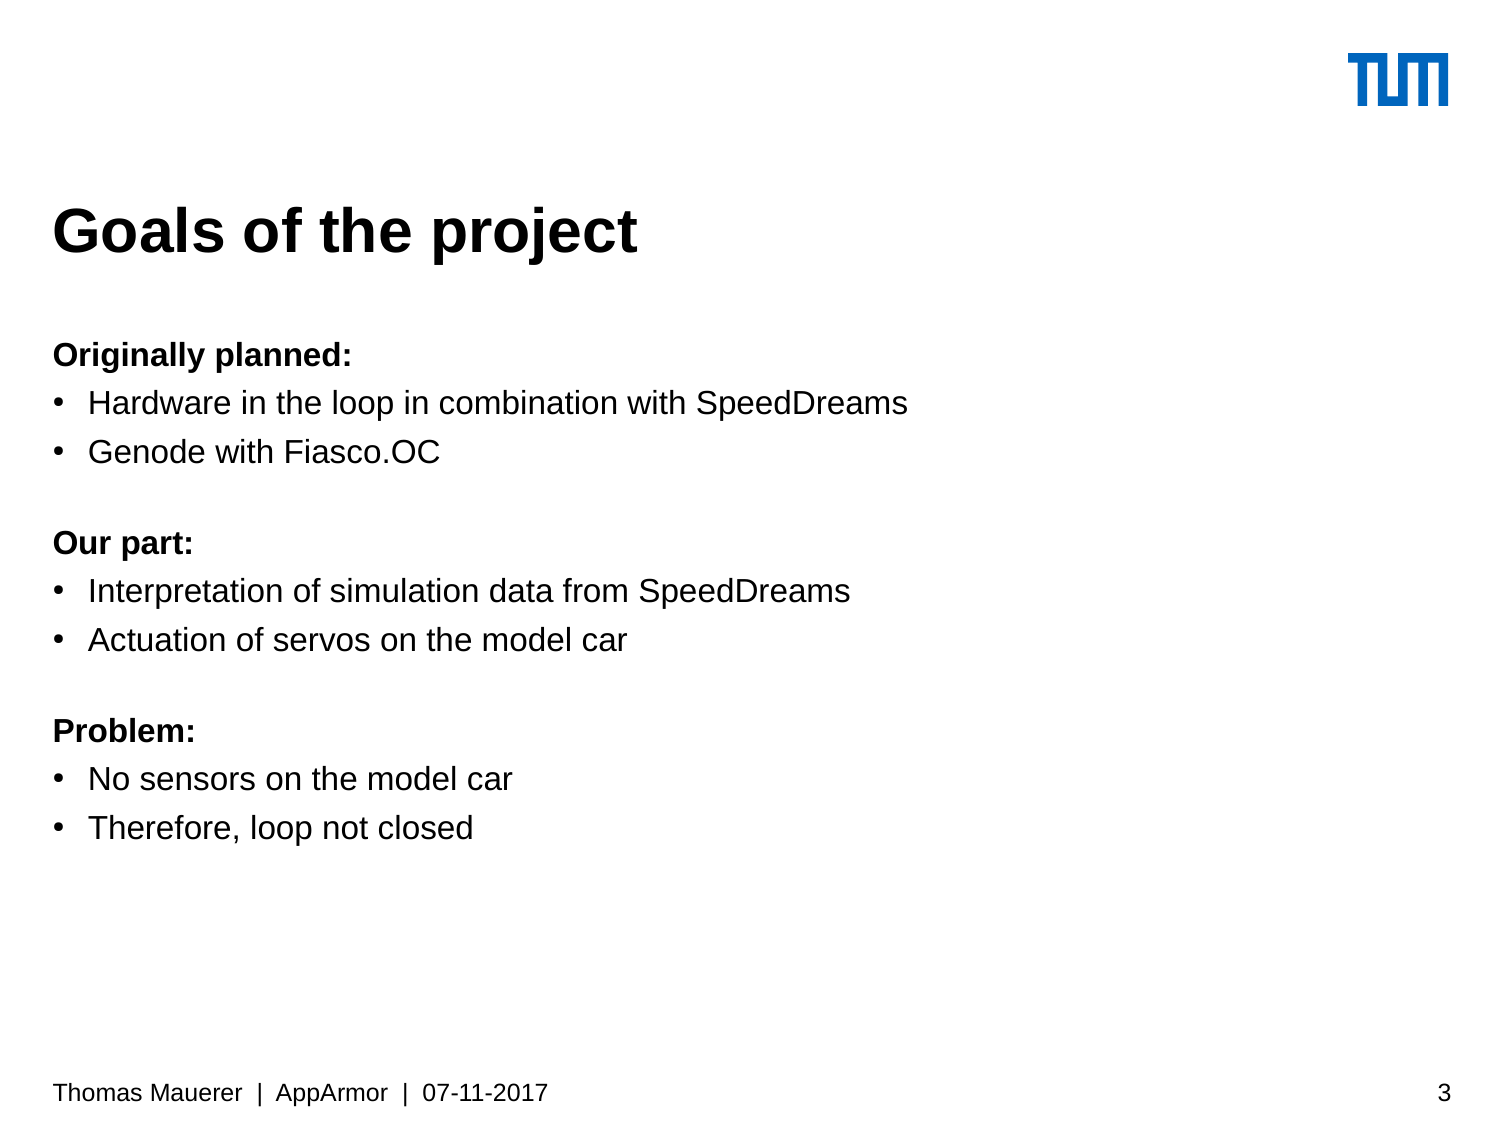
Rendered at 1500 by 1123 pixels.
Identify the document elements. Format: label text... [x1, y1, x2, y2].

list Originally planned: Hardware in the loop in combination with SpeedDreams Genode with Fiasco.OC Our part: Interpretation of simulation data from SpeedDreams Actuation of servos on the model car Problem: No sensors on the model car Therefore, loop not closed [52, 330, 1453, 932]
title Goals of the project [52, 195, 1453, 266]
